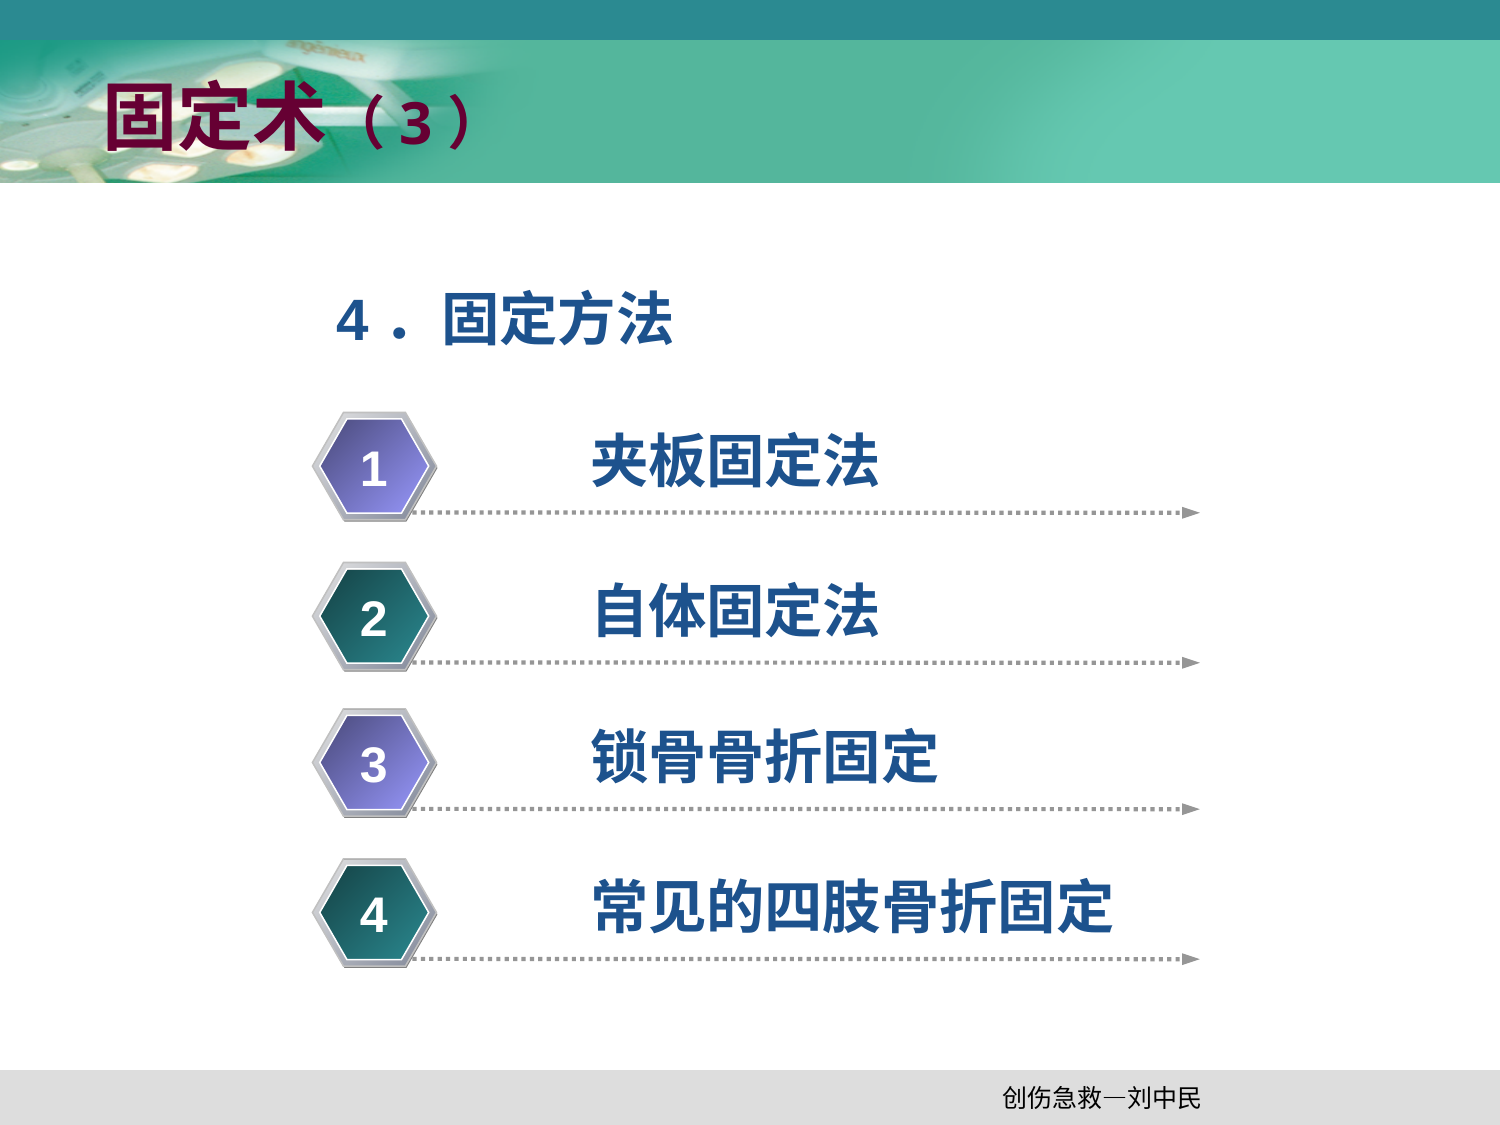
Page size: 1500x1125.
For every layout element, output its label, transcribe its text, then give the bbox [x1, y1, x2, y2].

text_box [312, 412, 438, 522]
list 4．固定方法 [75, 275, 1426, 1001]
text_box 创伤急救—刘中民 [987, 1074, 1463, 1125]
text_box [312, 858, 438, 968]
text_box [312, 562, 438, 672]
text_box 2 [344, 578, 403, 654]
text_box 常见的四肢骨折固定 [575, 863, 1181, 949]
text_box 锁骨骨折固定 [575, 713, 990, 799]
text_box 4 [344, 875, 403, 951]
text_box 夹板固定法 [575, 416, 931, 502]
text_box 3 [344, 725, 403, 801]
text_box 1 [344, 428, 403, 504]
text_box [312, 708, 438, 818]
text_box 自体固定法 [575, 566, 931, 652]
title 固定术（3） [87, 62, 1388, 155]
